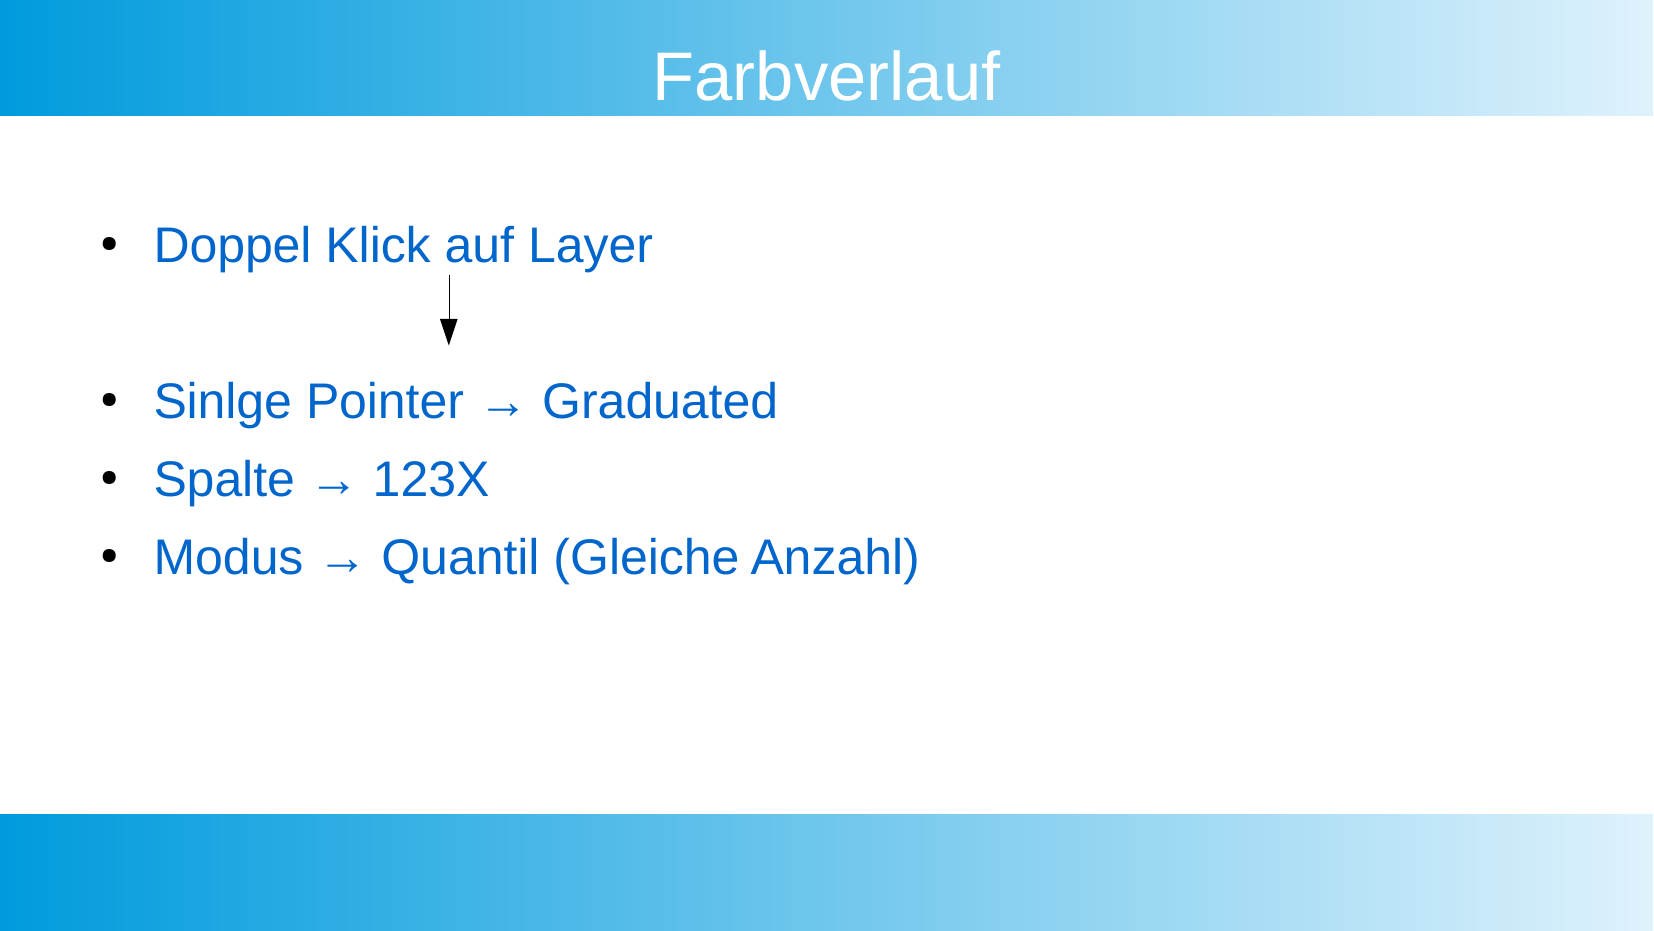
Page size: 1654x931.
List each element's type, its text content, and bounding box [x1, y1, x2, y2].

list Doppel Klick auf Layer Sinlge Pointer → Graduated Spalte → 123X Modus → Quantil (Gleiche Anzahl) [82, 217, 1571, 758]
title Farbverlauf [82, 37, 1571, 116]
